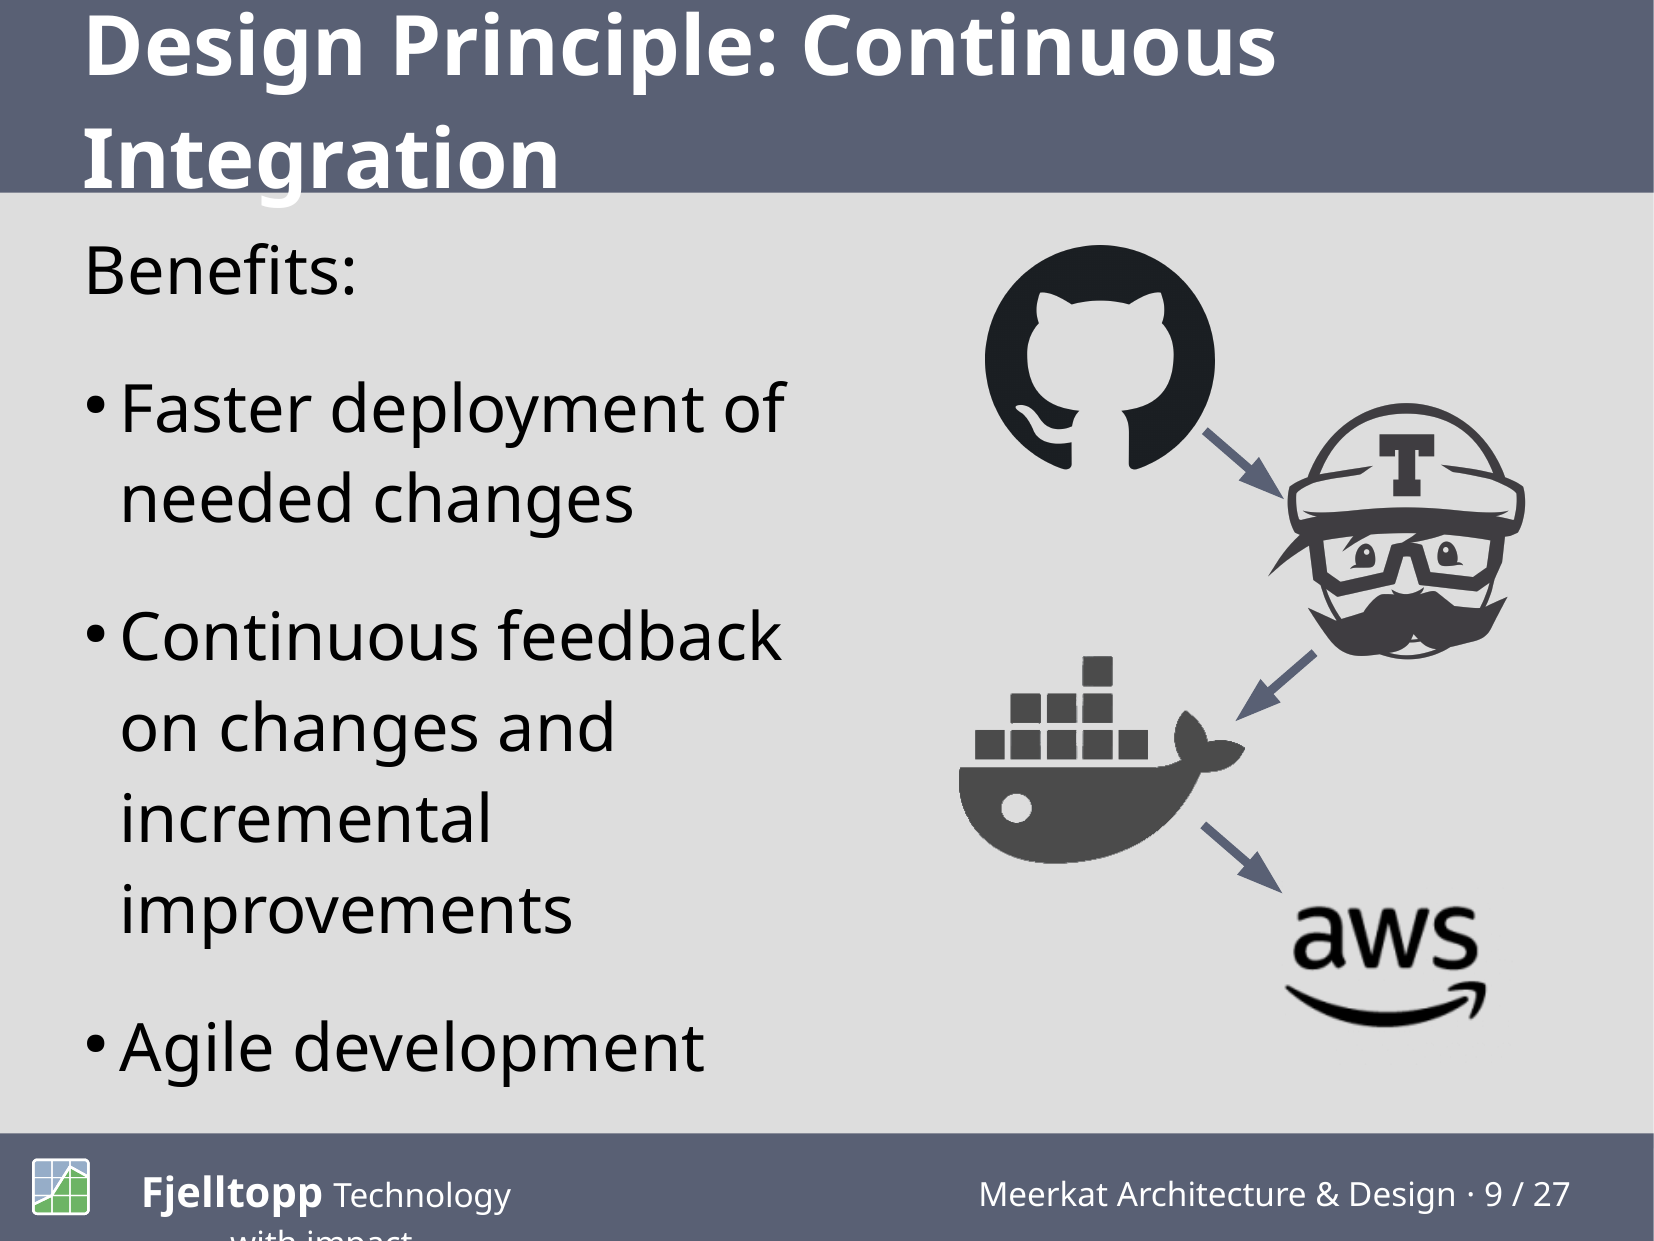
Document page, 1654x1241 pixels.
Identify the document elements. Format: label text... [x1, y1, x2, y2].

picture [1267, 403, 1526, 660]
picture [1263, 881, 1513, 1065]
picture [985, 245, 1215, 475]
picture [952, 646, 1250, 904]
text_box Benefits: Faster deployment of needed changes Continuous feedback on changes and incremental improvements Agile development [69, 215, 860, 980]
title Design Principle: Continuous Integration [82, 0, 1454, 205]
